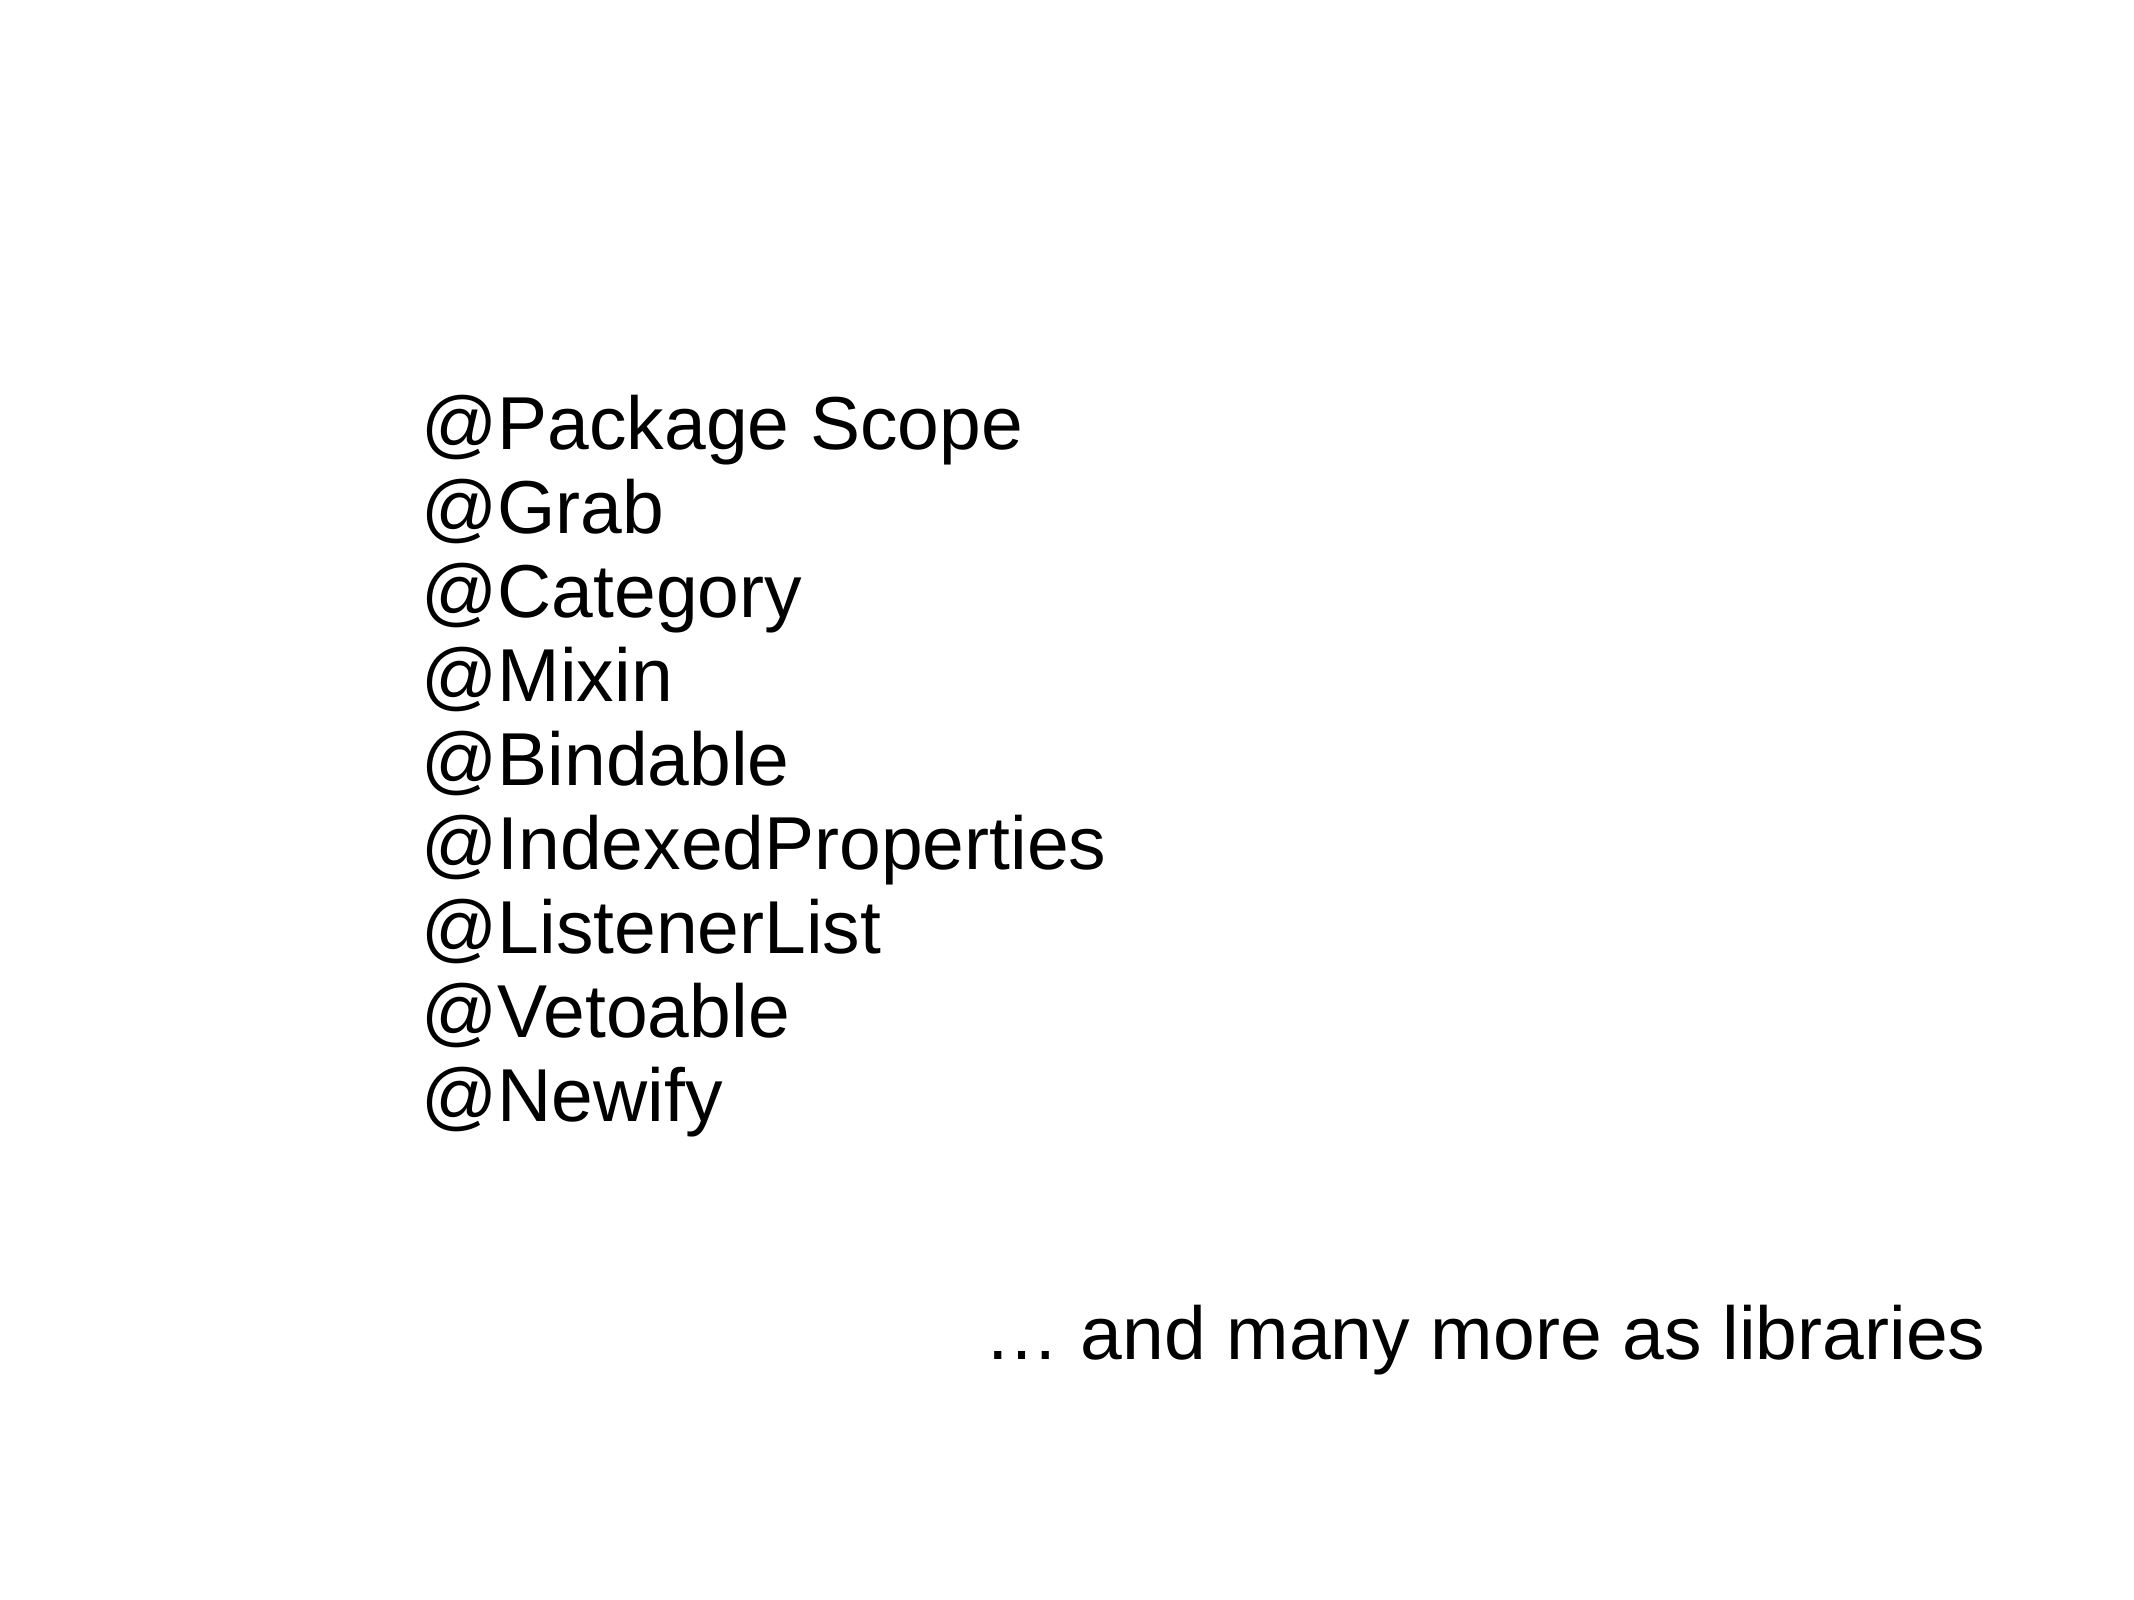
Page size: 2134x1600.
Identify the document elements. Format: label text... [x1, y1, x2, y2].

text_box @Package Scope @Grab @Category @Mixin @Bindable @IndexedProperties @ListenerList @Vetoable @Newify … and many more as libraries [421, 367, 1986, 1389]
